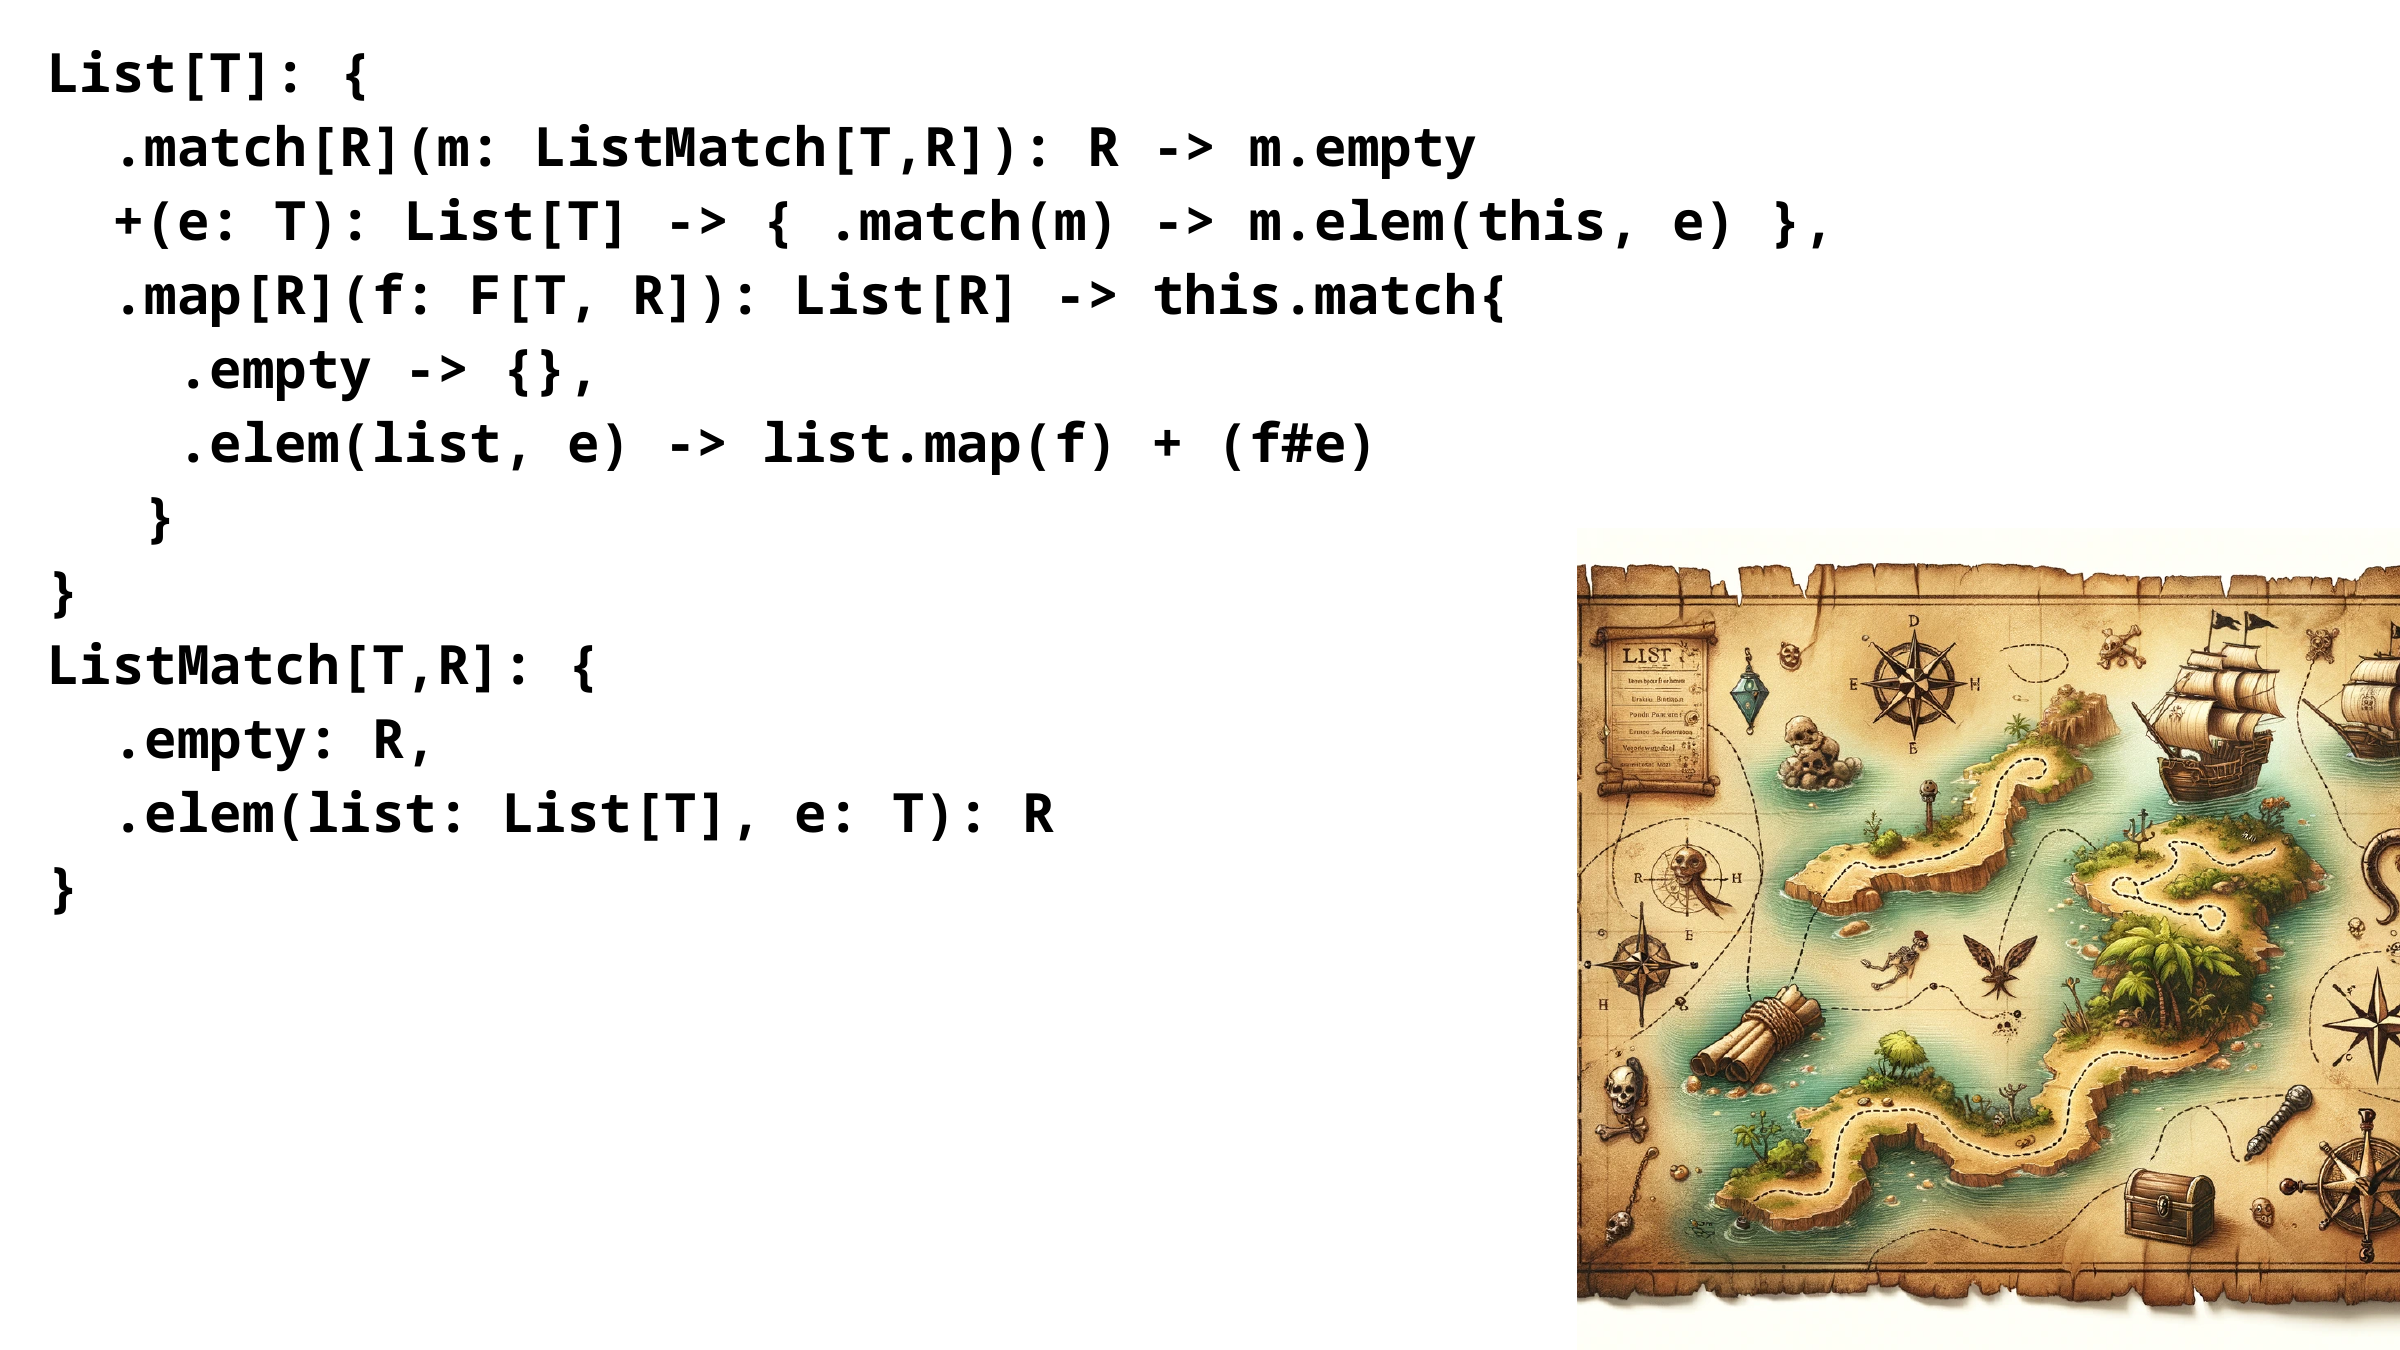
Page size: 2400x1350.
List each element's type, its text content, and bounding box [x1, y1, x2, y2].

picture [1577, 528, 2400, 1350]
text_box List[T]: { .match[R](m: ListMatch[T,R]): R -> m.empty +(e: T): List[T] -> { .match(m) -> m.elem(this, e) }, .map[R](f: F[T, R]): List[R] -> this.match{ .empty -> {}, .elem(list, e) -> list.map(f) + (f#e) } } ListMatch[T,R]: { .empty: R, .elem(list: List[T], e: T): R } [32, 27, 2358, 1321]
